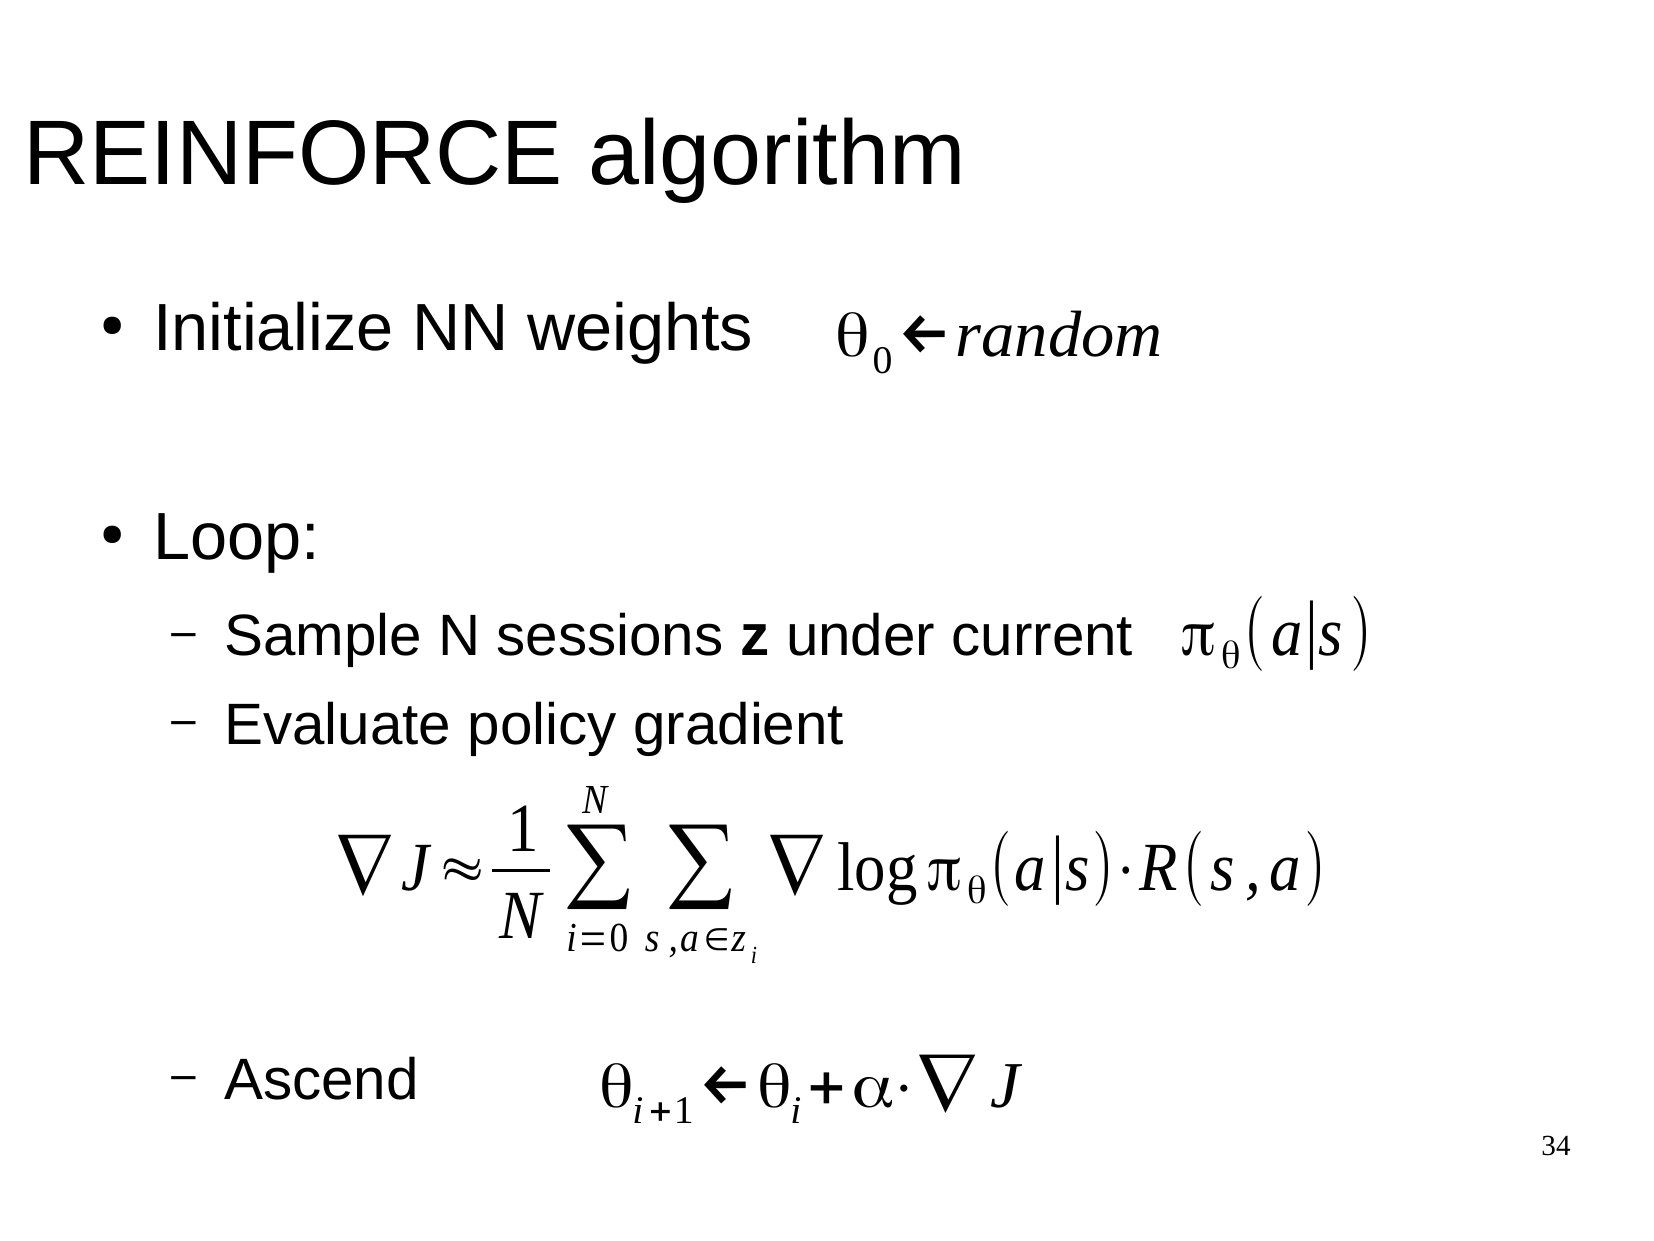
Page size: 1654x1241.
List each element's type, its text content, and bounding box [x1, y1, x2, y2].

list Initialize NN weights Loop: Sample N sessions z under current Evaluate policy gradient Ascend [82, 290, 1571, 1186]
chart [582, 1049, 1042, 1134]
title REINFORCE algorithm [23, 49, 1512, 257]
chart [818, 299, 1179, 384]
chart [1166, 590, 1385, 674]
